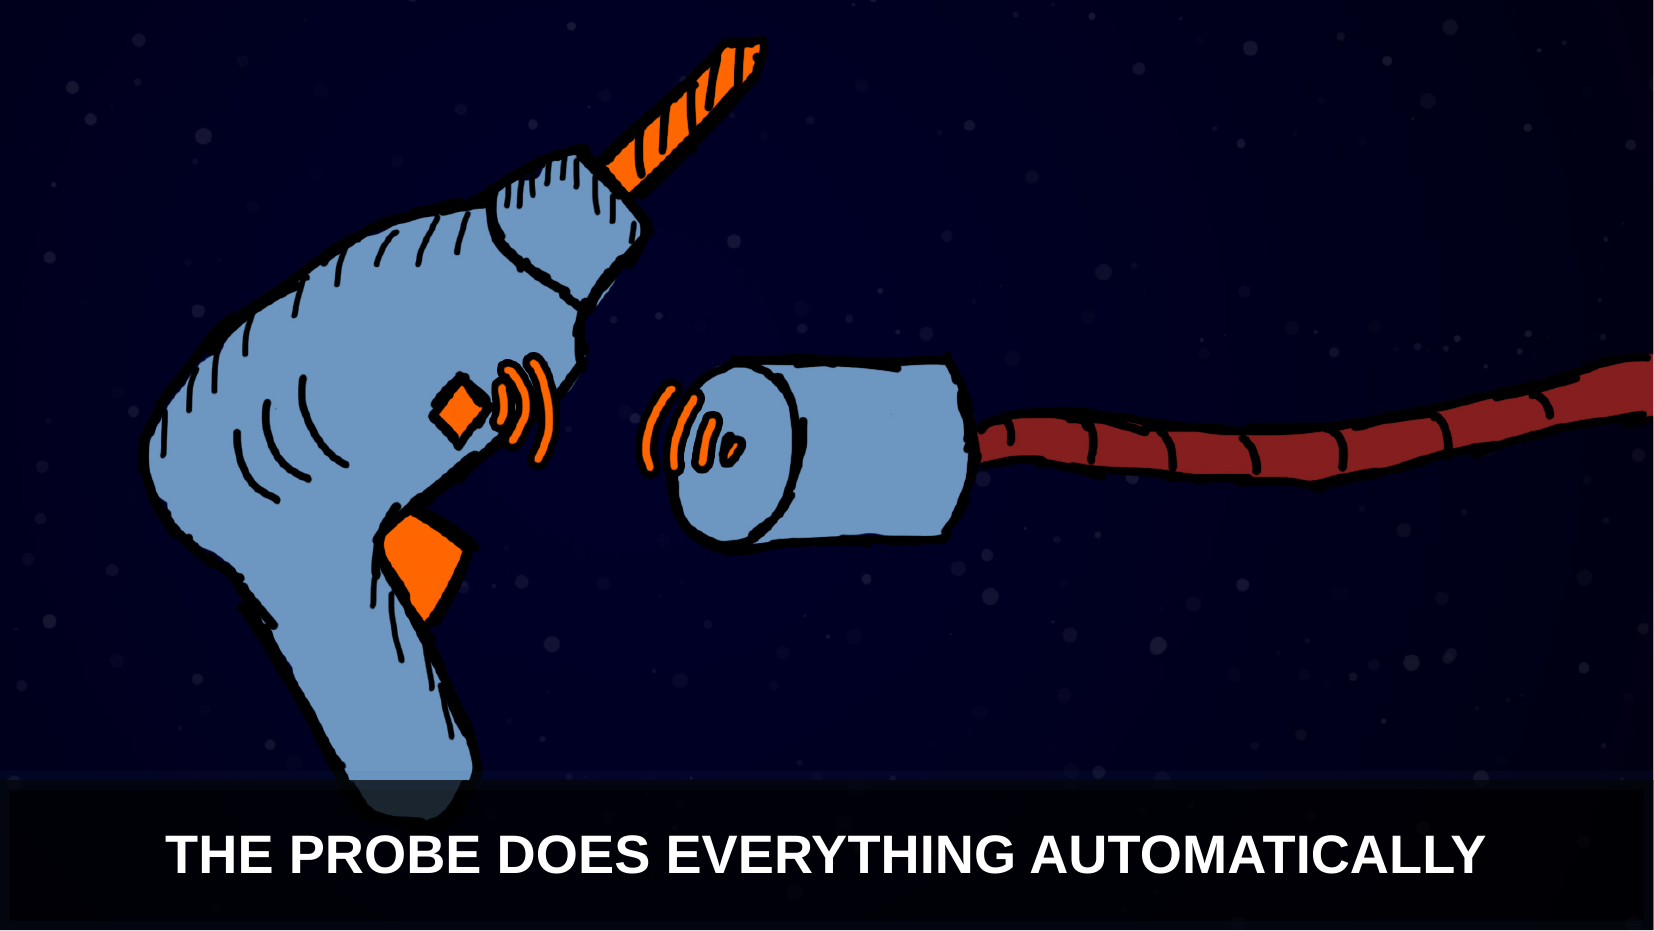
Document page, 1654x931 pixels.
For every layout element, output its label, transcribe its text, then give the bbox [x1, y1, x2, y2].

picture [0, 0, 1654, 780]
text_box THE PROBE DOES EVERYTHING AUTOMATICALLY [0, 780, 1654, 931]
